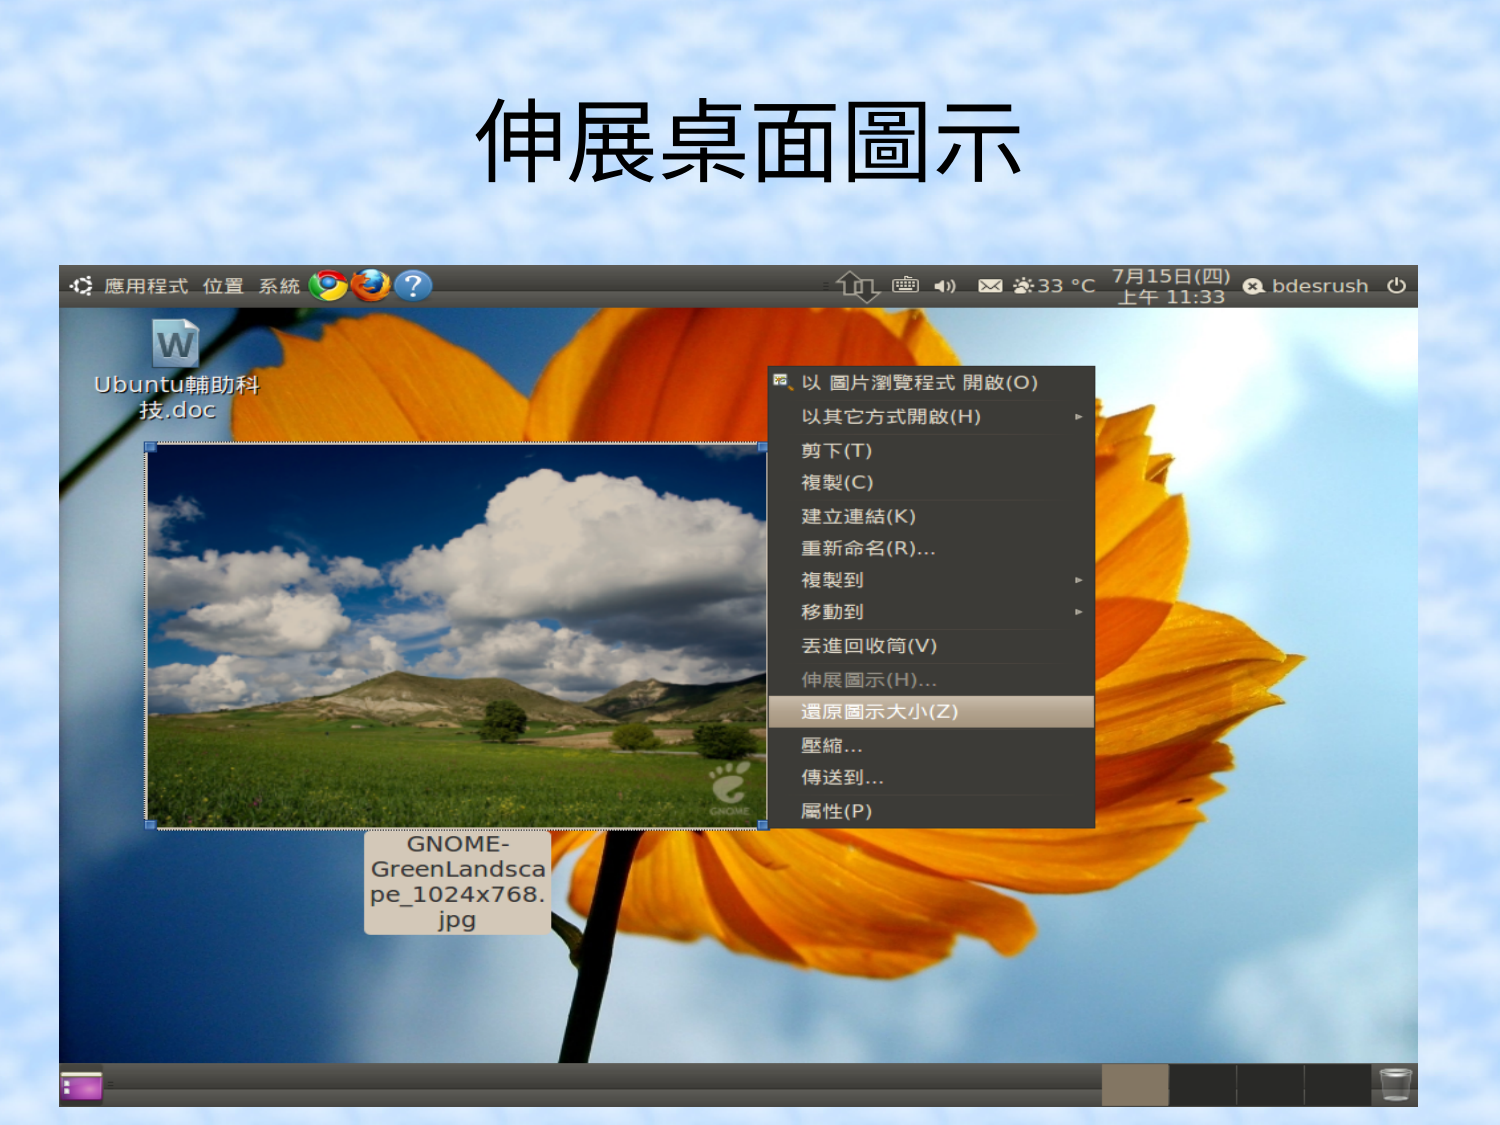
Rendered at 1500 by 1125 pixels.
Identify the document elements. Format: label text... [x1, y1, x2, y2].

title 伸展桌面圖示 [75, 20, 1425, 257]
picture [0, 0, 1500, 1125]
